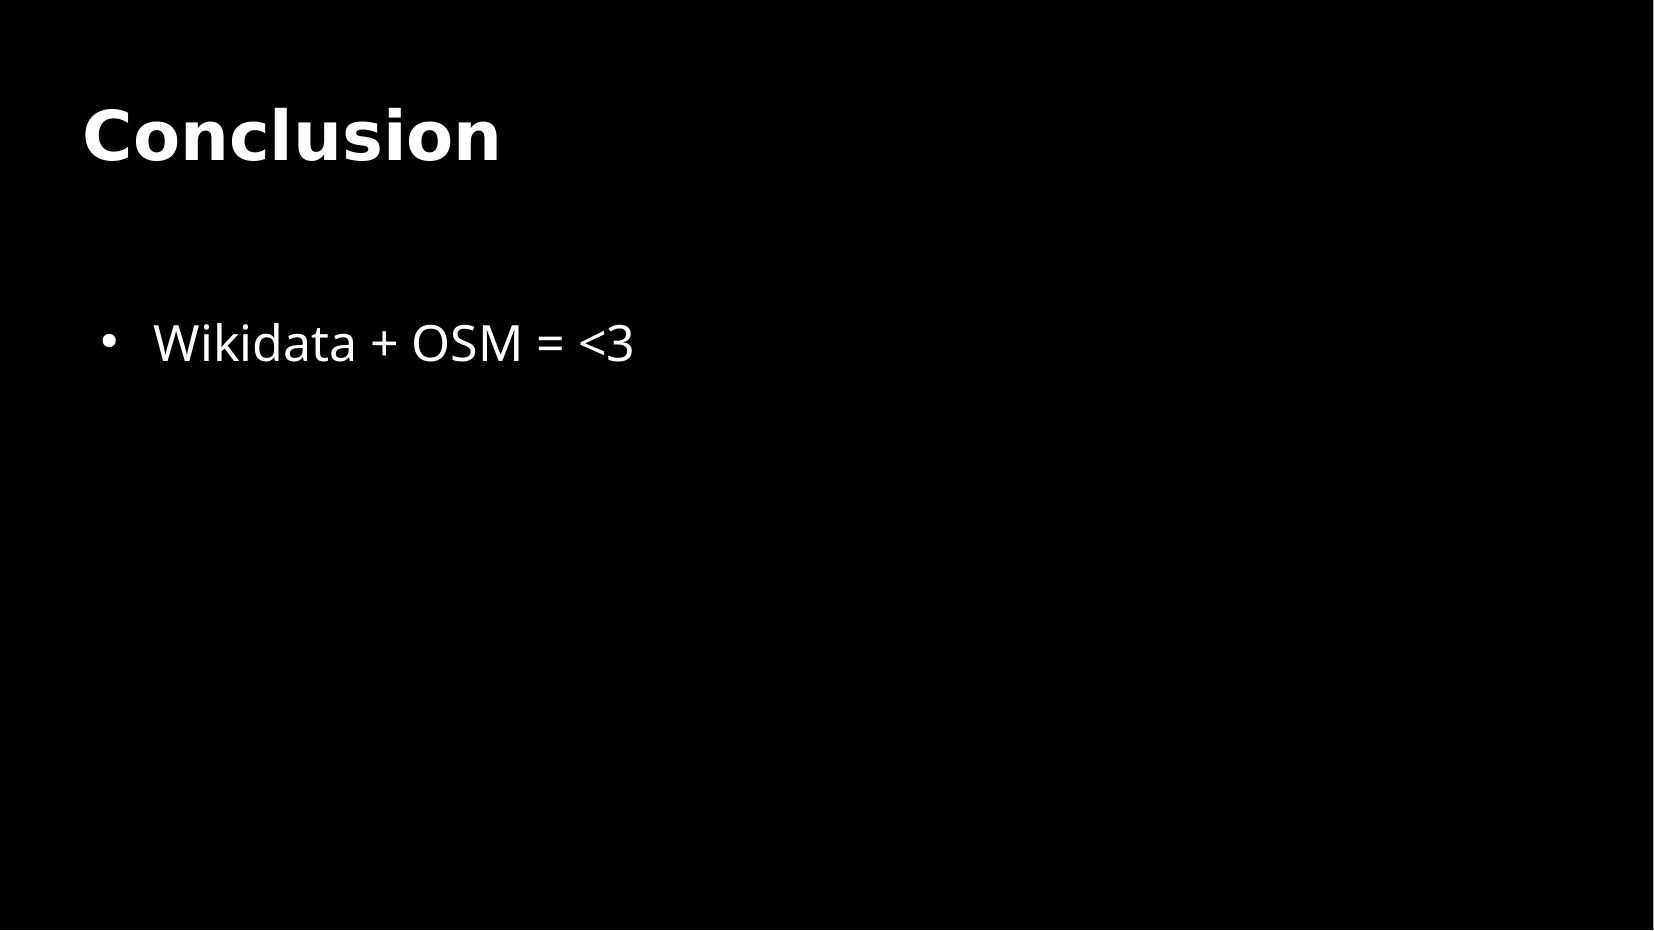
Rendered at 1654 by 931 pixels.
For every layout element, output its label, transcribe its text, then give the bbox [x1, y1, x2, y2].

title Conclusion [82, 59, 1571, 215]
list Wikidata + OSM = <3 [82, 217, 1571, 758]
